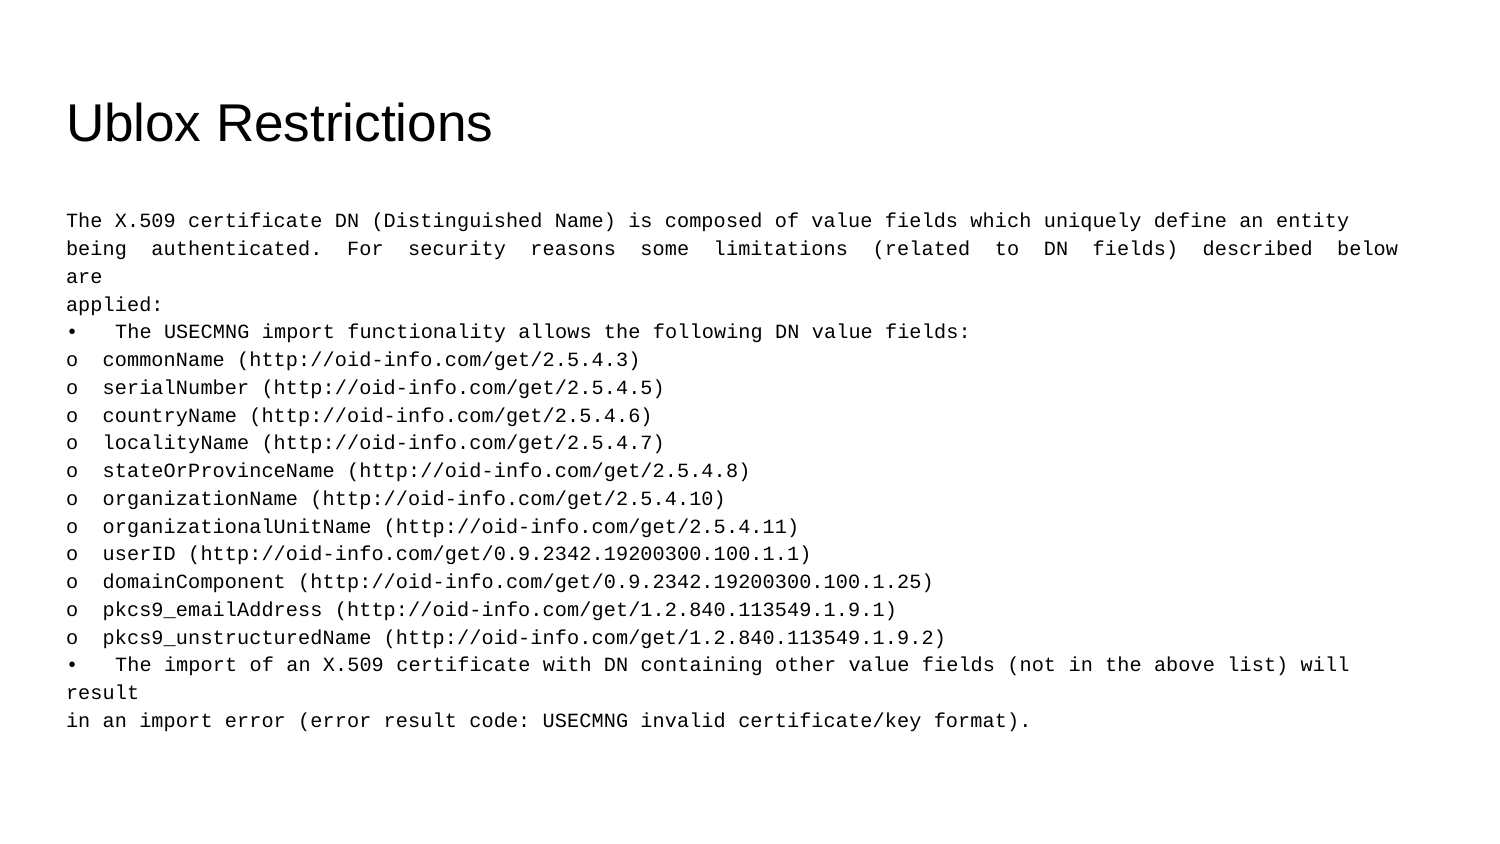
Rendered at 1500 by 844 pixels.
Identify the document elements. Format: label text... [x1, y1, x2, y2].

list The X.509 certificate DN (Distinguished Name) is composed of value fields which uniquely define an entity being authenticated. For security reasons some limitations (related to DN fields) described below are applied: • The USECMNG import functionality allows the following DN value fields: o commonName (http://oid-info.com/get/2.5.4.3) o serialNumber (http://oid-info.com/get/2.5.4.5) o countryName (http://oid-info.com/get/2.5.4.6) o localityName (http://oid-info.com/get/2.5.4.7) o stateOrProvinceName (http://oid-info.com/get/2.5.4.8) o organizationName (http://oid-info.com/get/2.5.4.10) o organizationalUnitName (http://oid-info.com/get/2.5.4.11) o userID (http://oid-info.com/get/0.9.2342.19200300.100.1.1) o domainComponent (http://oid-info.com/get/0.9.2342.19200300.100.1.25) o pkcs9_emailAddress (http://oid-info.com/get/1.2.840.113549.1.9.1) o pkcs9_unstructuredName (http://oid-info.com/get/1.2.840.113549.1.9.2) • The import of an X.509 certificate with DN containing other value fields (not in the above list) will result in an import error (error result code: USECMNG invalid certificate/key format). [51, 189, 1449, 750]
title Ublox Restrictions [51, 72, 1449, 167]
